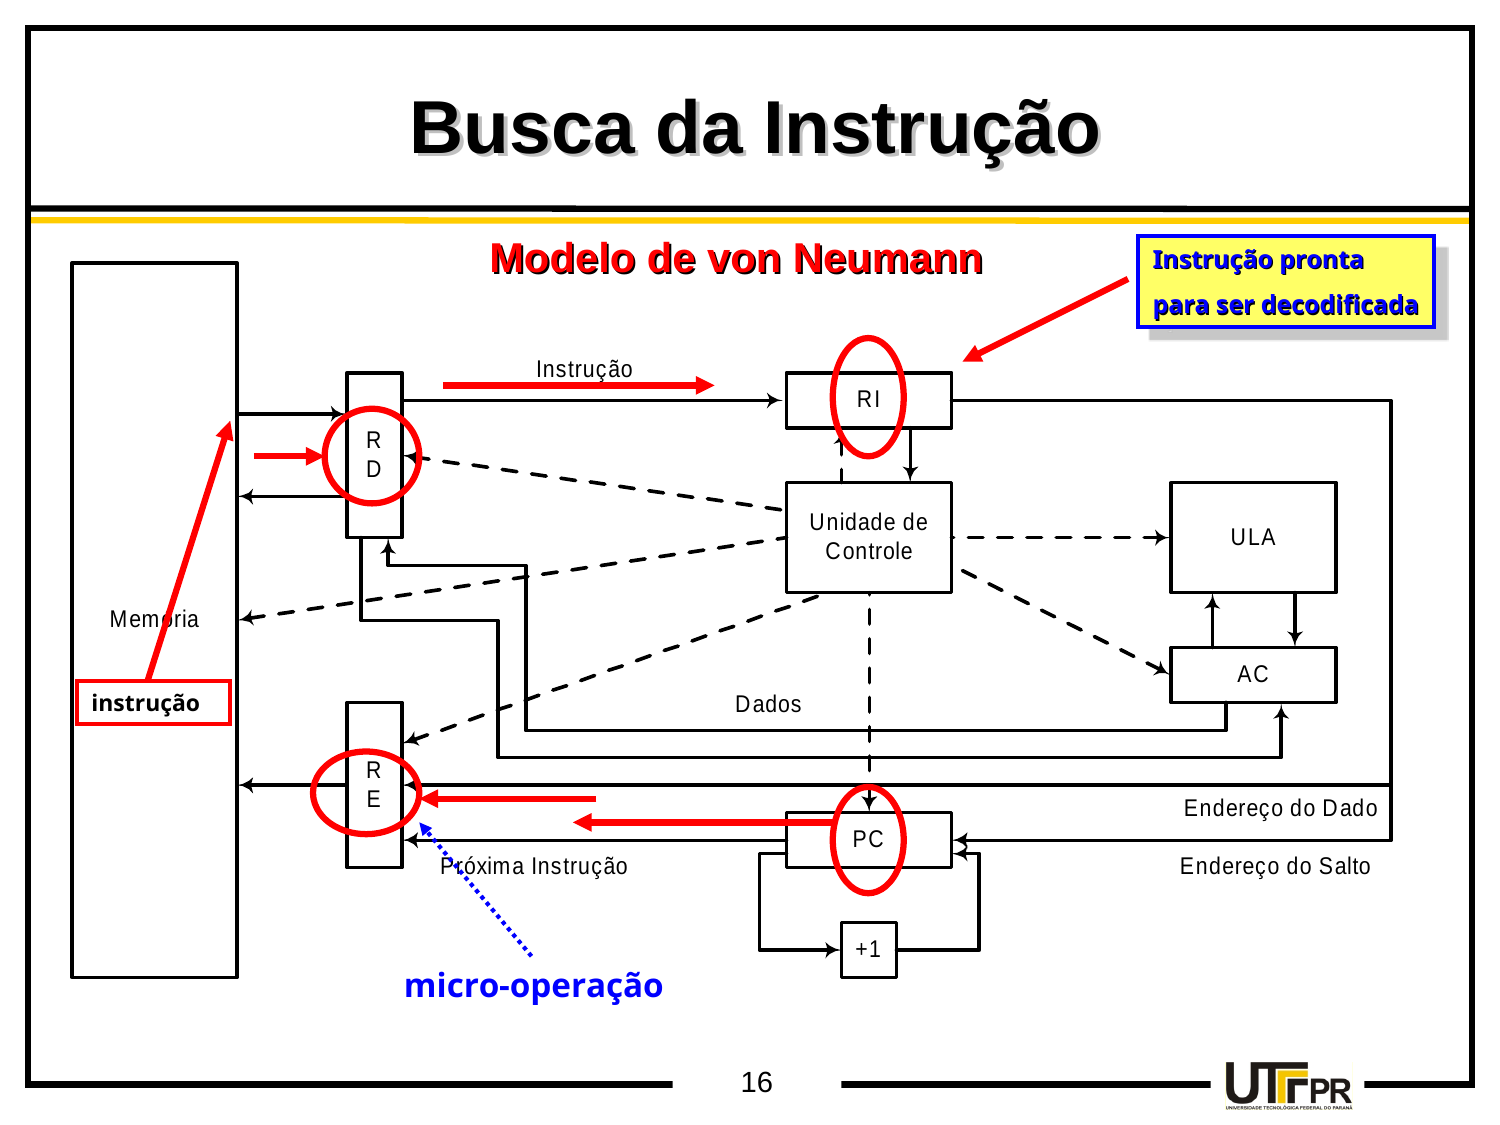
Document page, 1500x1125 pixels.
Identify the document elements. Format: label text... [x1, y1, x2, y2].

text_box instrução [76, 680, 231, 724]
text_box micro-operação [389, 956, 679, 1012]
chart [64, 255, 1424, 986]
list Modelo de von Neumann [72, 231, 1400, 255]
text_box Instrução pronta para ser decodificada [1137, 235, 1435, 327]
picture [1225, 1062, 1353, 1110]
title Busca da Instrução [395, 85, 1117, 180]
